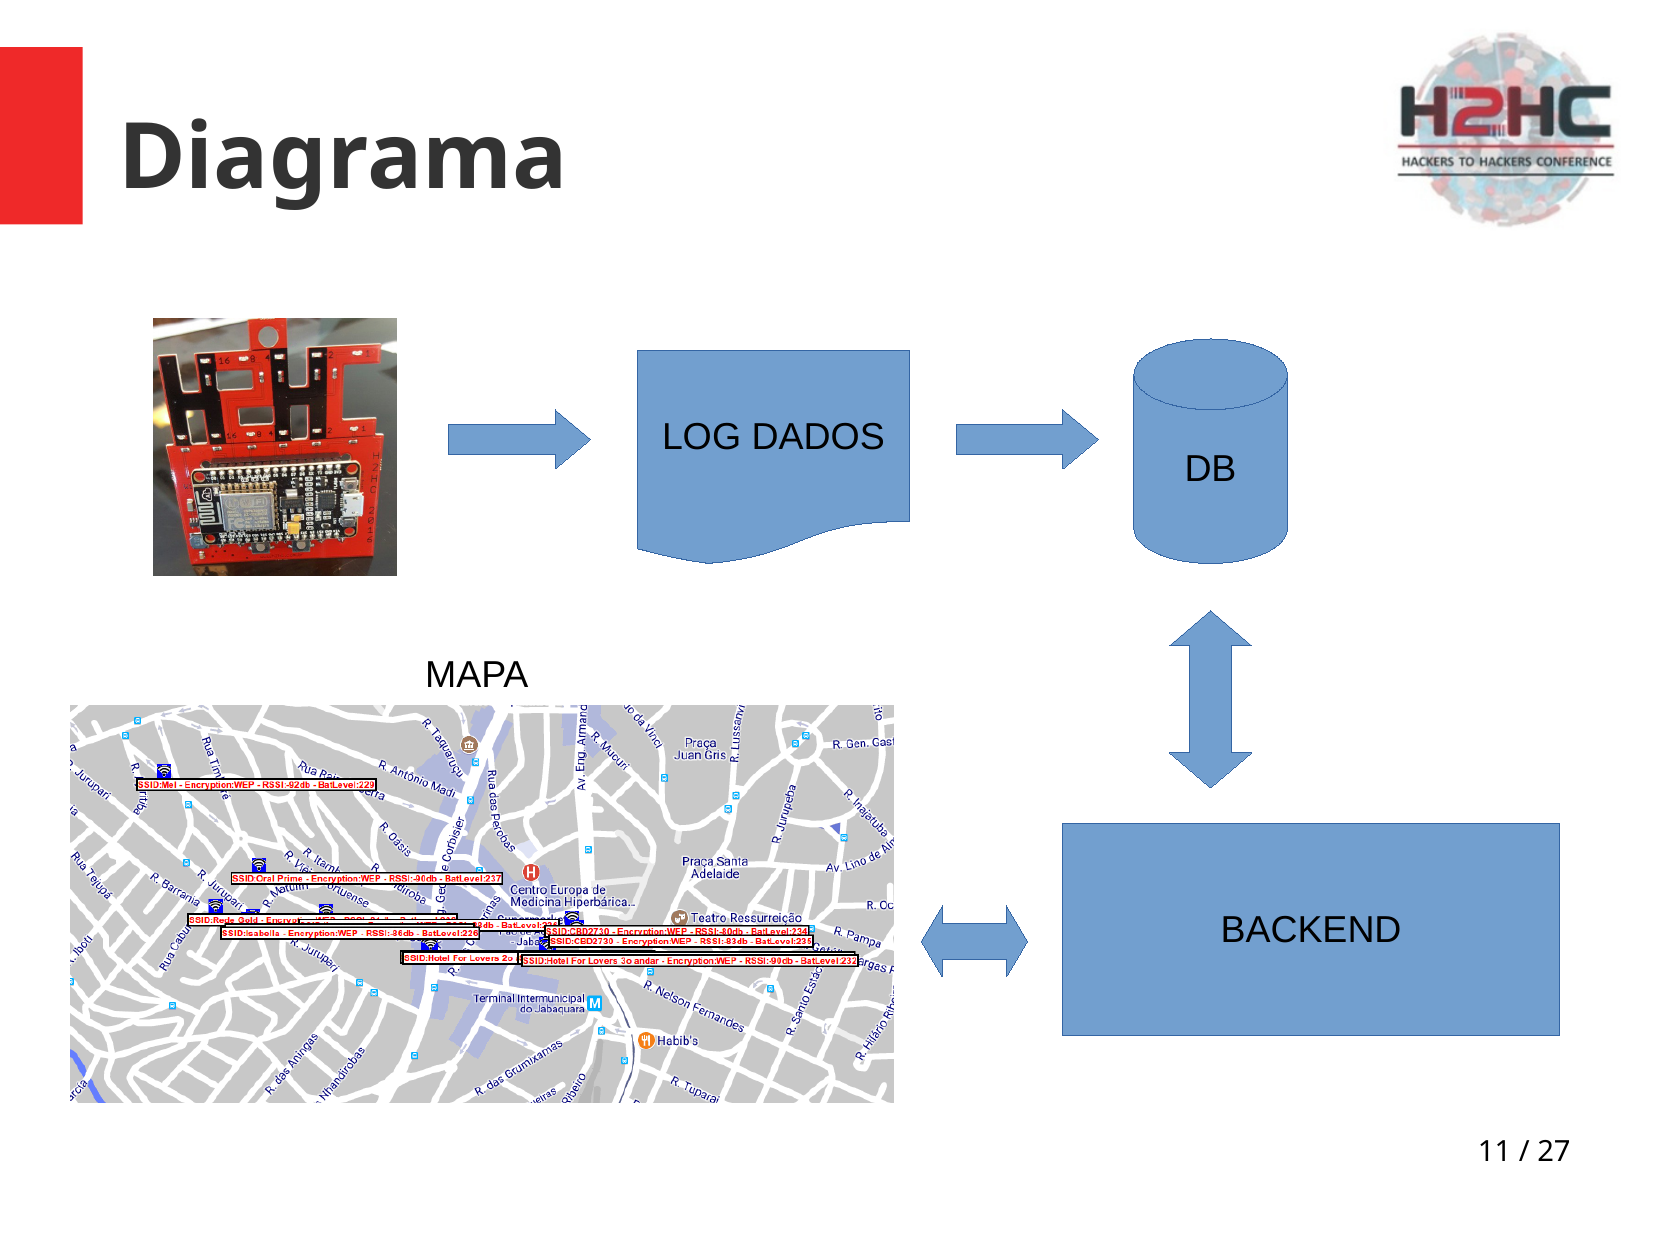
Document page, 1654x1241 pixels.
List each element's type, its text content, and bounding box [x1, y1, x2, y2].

picture [1299, 11, 1654, 248]
text_box DB [1133, 338, 1288, 564]
picture [70, 705, 894, 1103]
title Diagrama [118, 49, 1571, 257]
text_box BACKEND [1062, 823, 1560, 1036]
text_box LOG DADOS [637, 350, 910, 564]
picture [153, 318, 397, 576]
text_box [1169, 610, 1252, 788]
text_box [448, 409, 591, 469]
text_box [956, 409, 1099, 469]
text_box [921, 905, 1028, 977]
text_box MAPA [410, 646, 544, 703]
